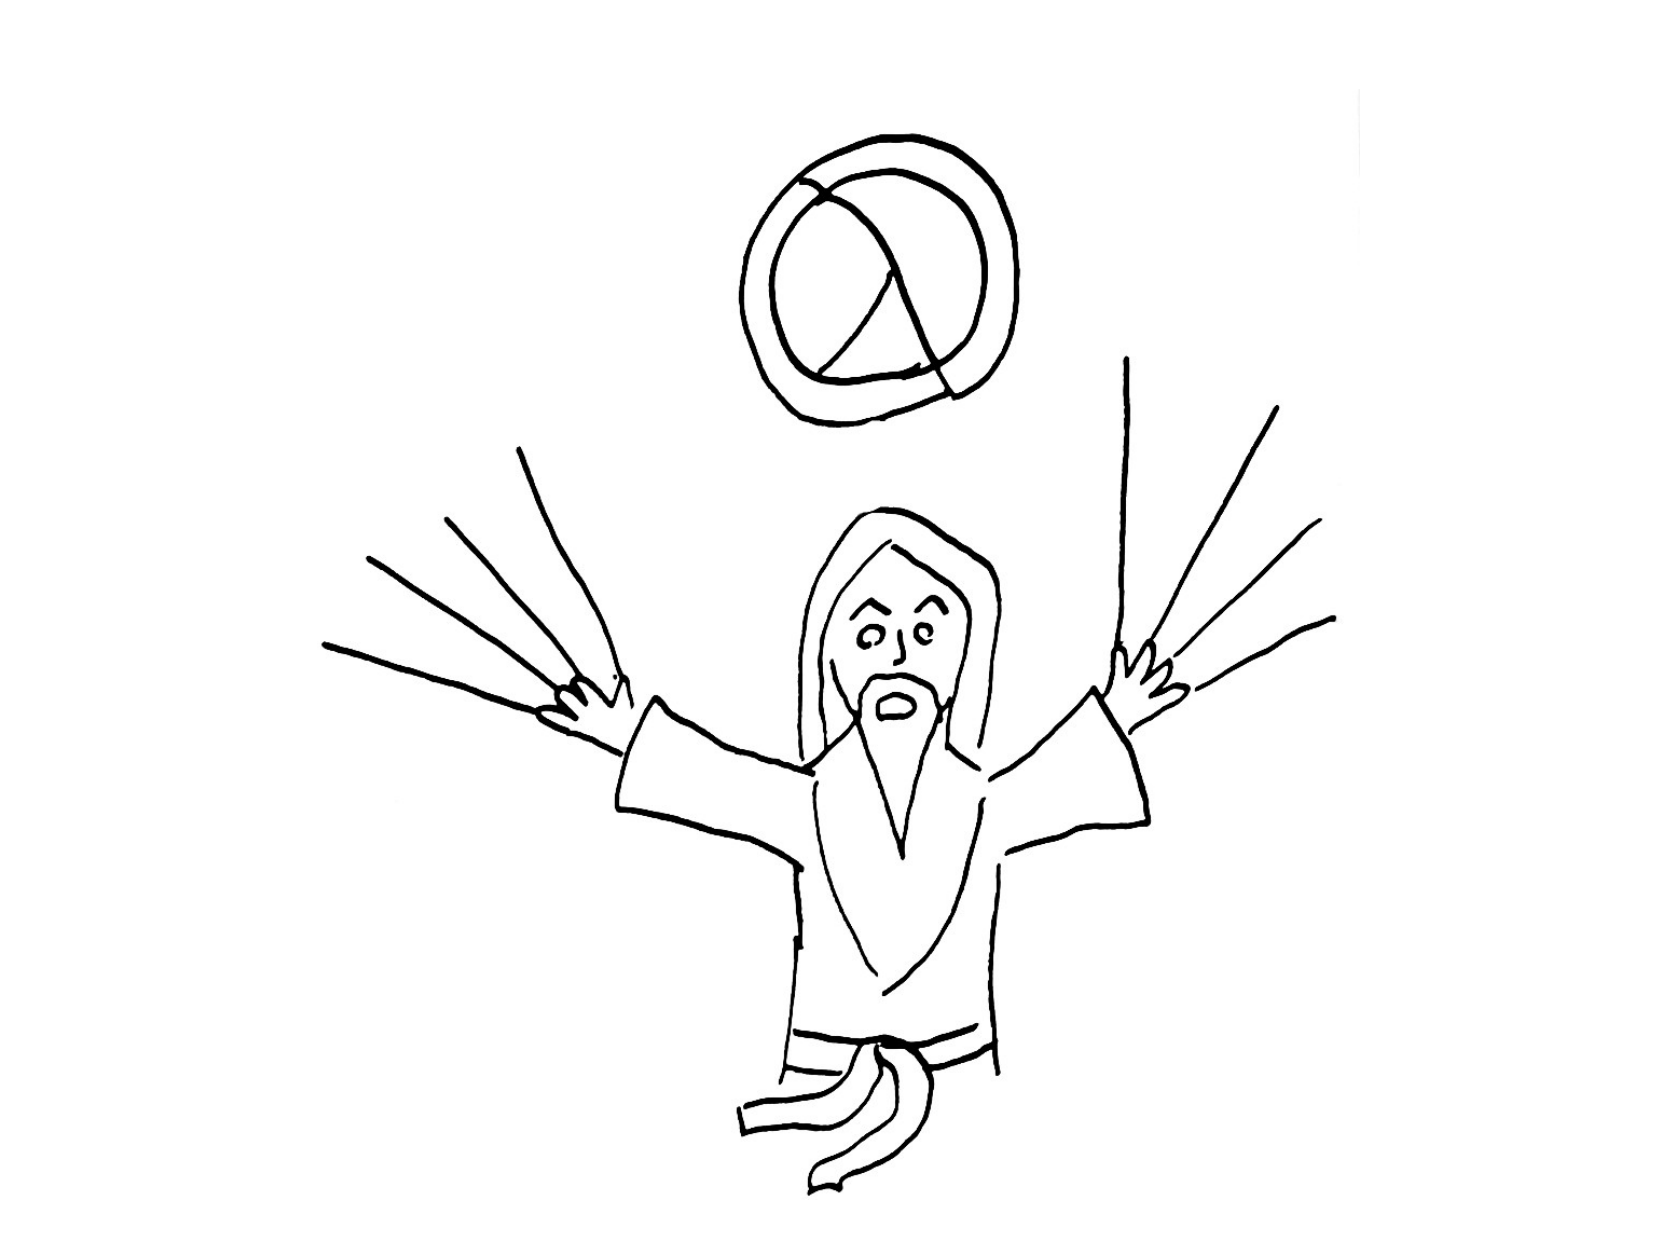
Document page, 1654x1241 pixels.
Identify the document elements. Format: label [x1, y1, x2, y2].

picture [300, 89, 1360, 1201]
